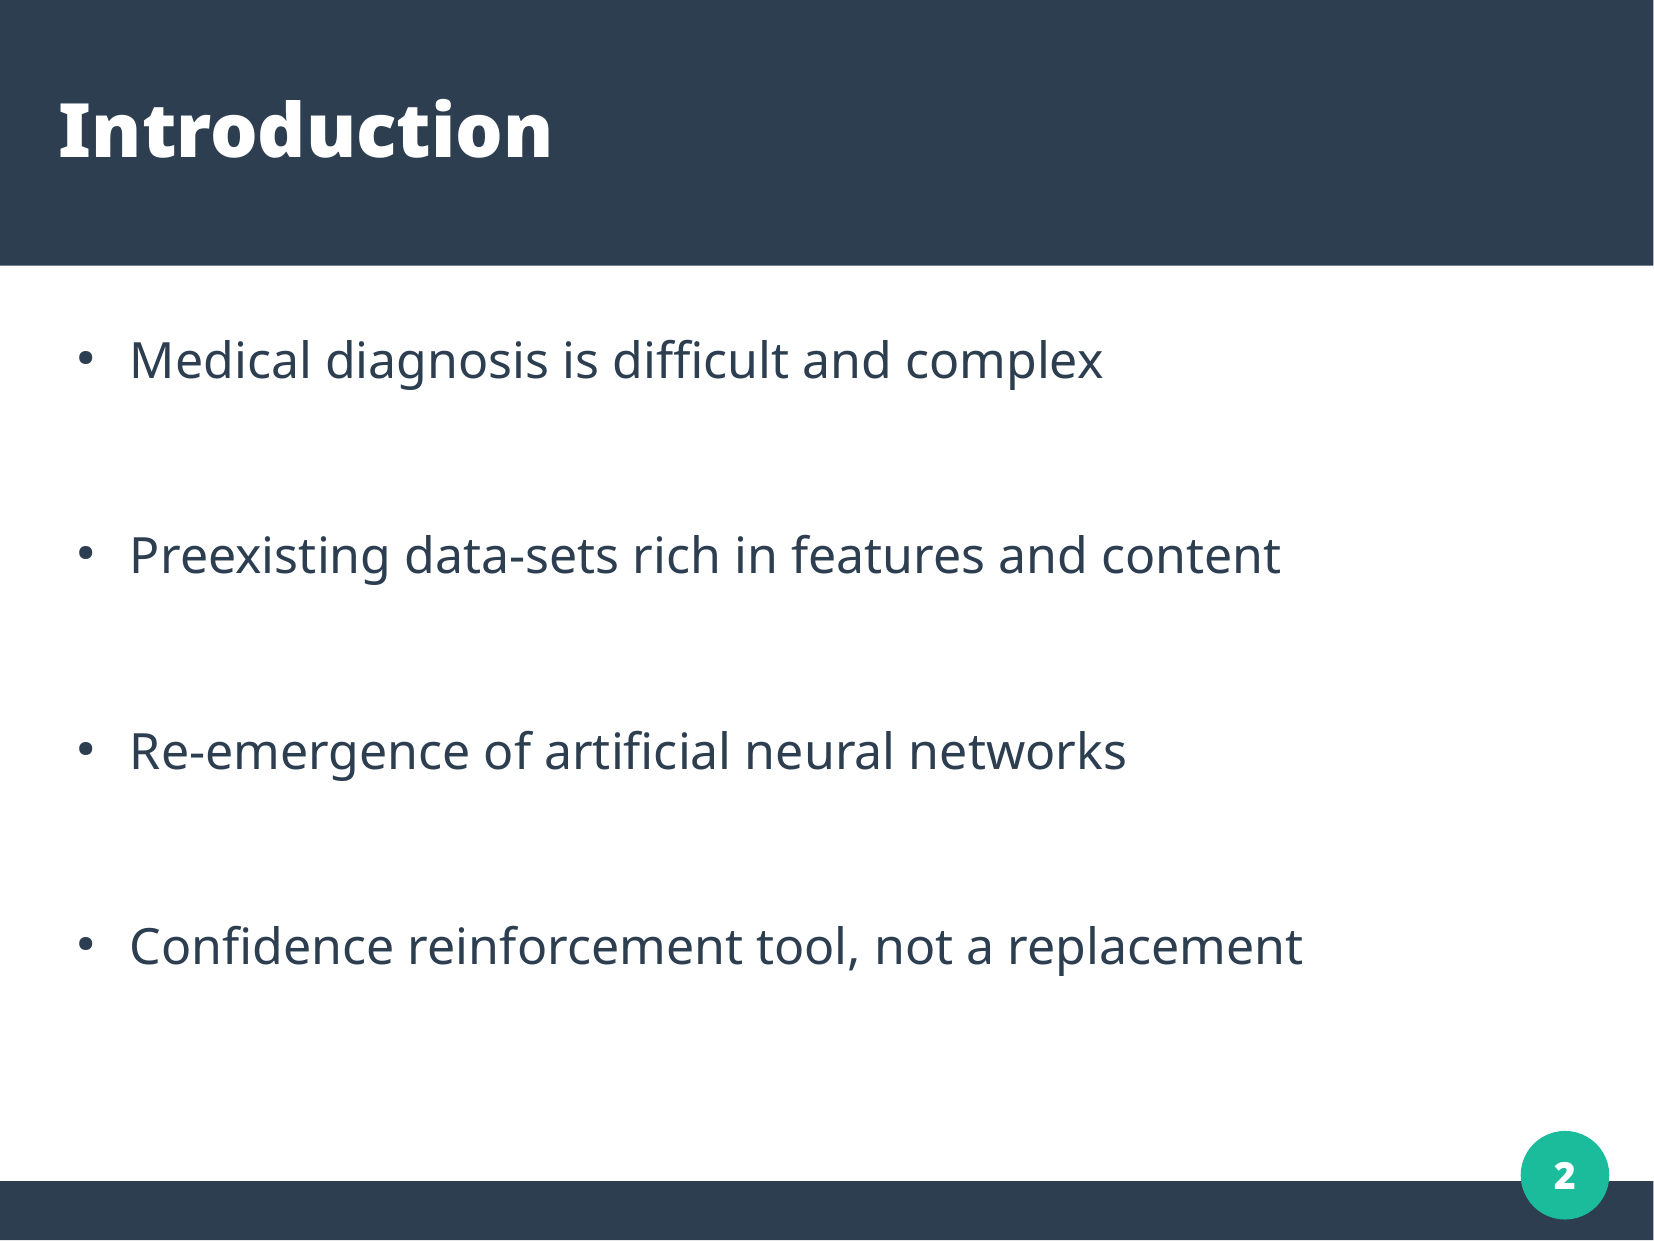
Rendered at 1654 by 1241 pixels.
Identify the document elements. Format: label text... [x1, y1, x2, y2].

list Medical diagnosis is difficult and complex Preexisting data-sets rich in features and content Re-emergence of artificial neural networks Confidence reinforcement tool, not a replacement [59, 324, 1595, 1152]
title Introduction [59, 49, 1595, 207]
